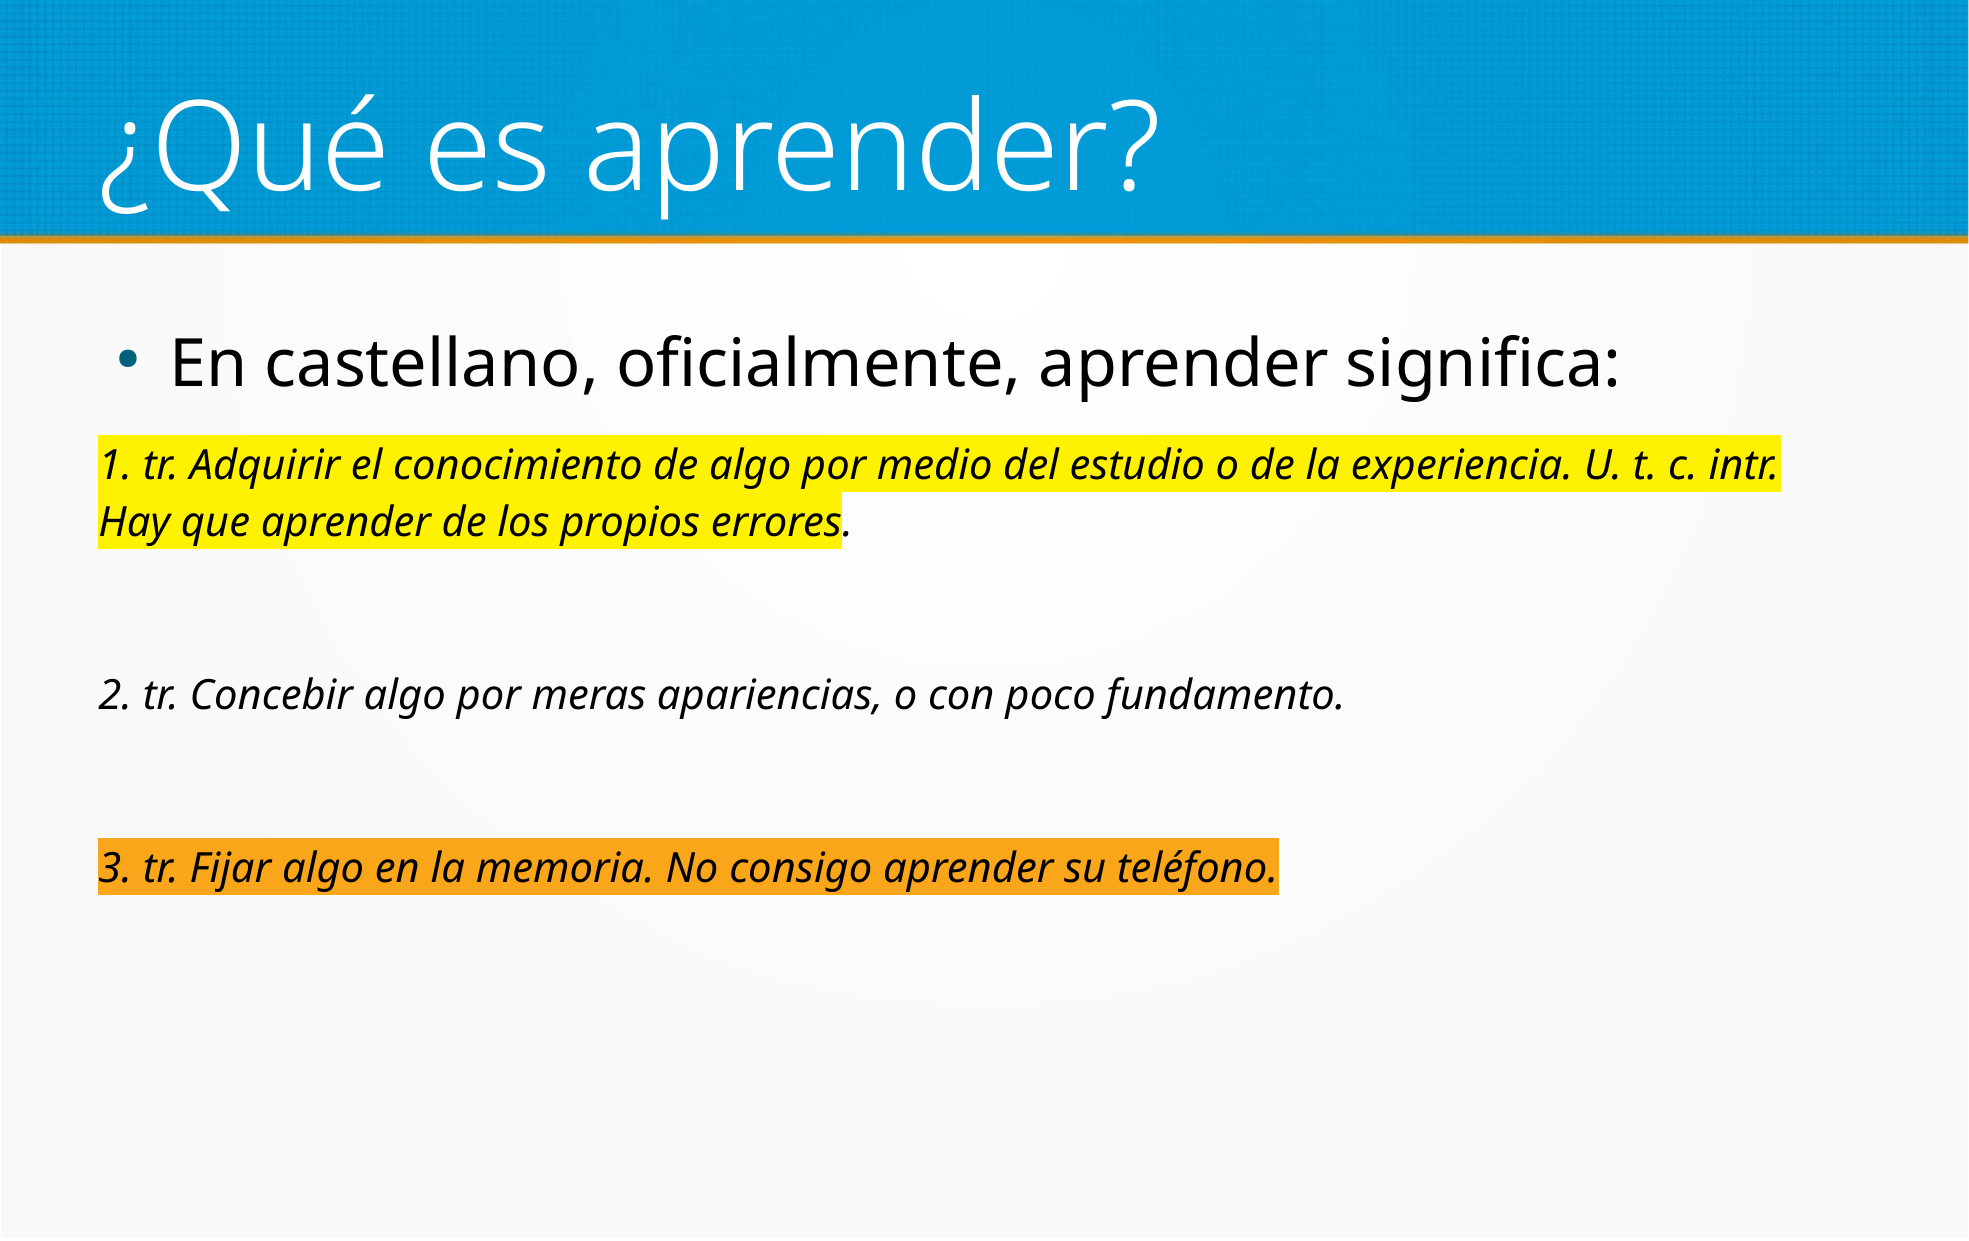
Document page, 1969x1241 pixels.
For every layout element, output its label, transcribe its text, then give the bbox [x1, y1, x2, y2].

list En castellano, oficialmente, aprender significa: 1. tr. Adquirir el conocimiento de algo por medio del estudio o de la experiencia. U. t. c. intr. Hay que aprender de los propios errores. 2. tr. Concebir algo por meras apariencias, o con poco fundamento. 3. tr. Fijar algo en la memoria. No consigo aprender su teléfono. [98, 315, 1861, 1081]
picture [0, 233, 1969, 1241]
title ¿Qué es aprender? [98, 19, 1870, 227]
